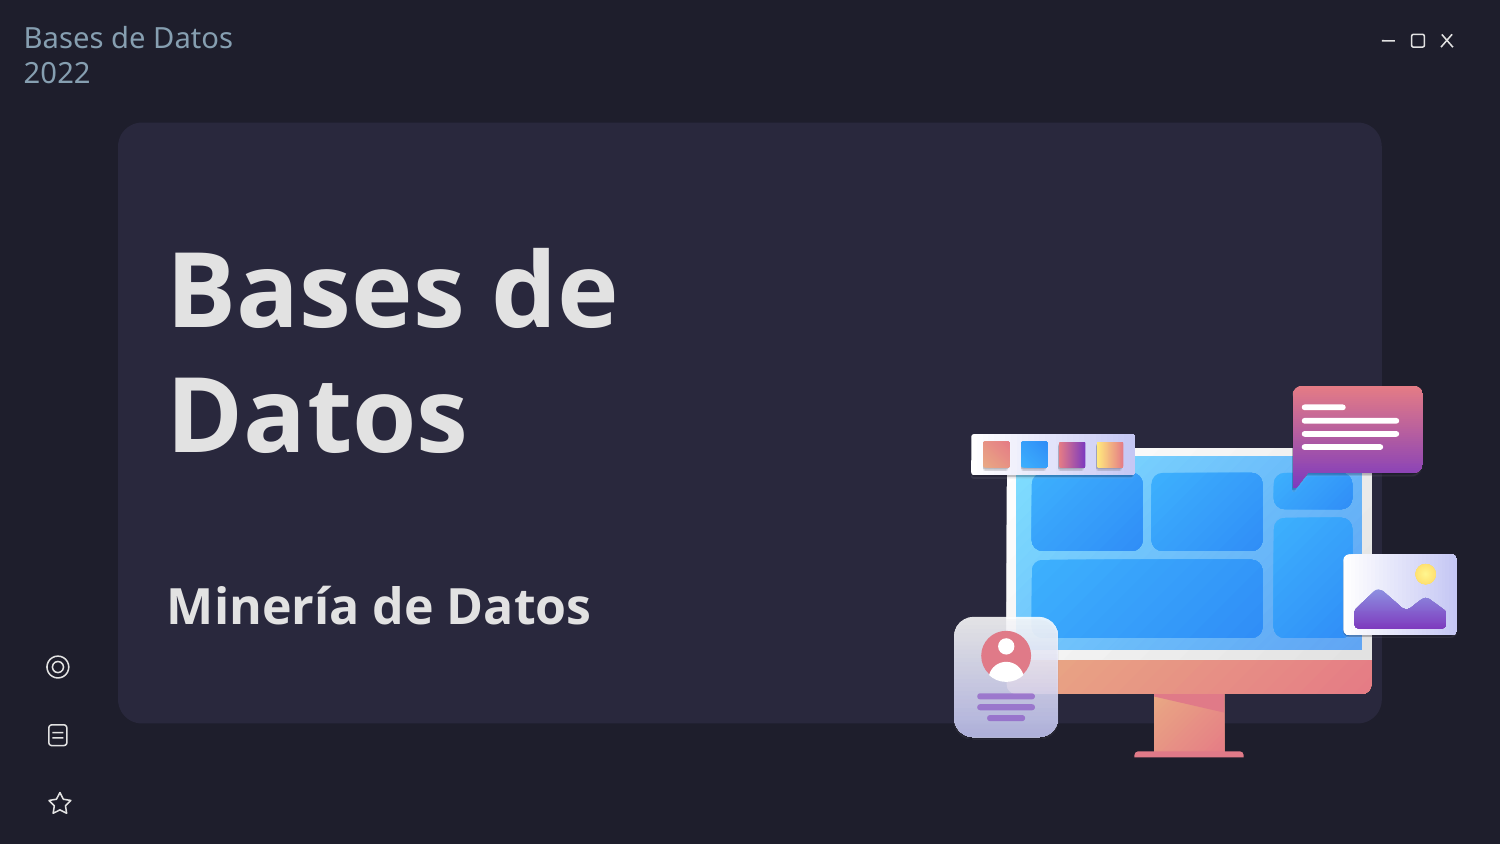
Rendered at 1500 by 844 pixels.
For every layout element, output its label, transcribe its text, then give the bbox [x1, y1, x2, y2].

text_box [954, 385, 1458, 758]
title Bases de Datos [151, 216, 882, 480]
subtitle Minería de Datos [151, 569, 844, 639]
